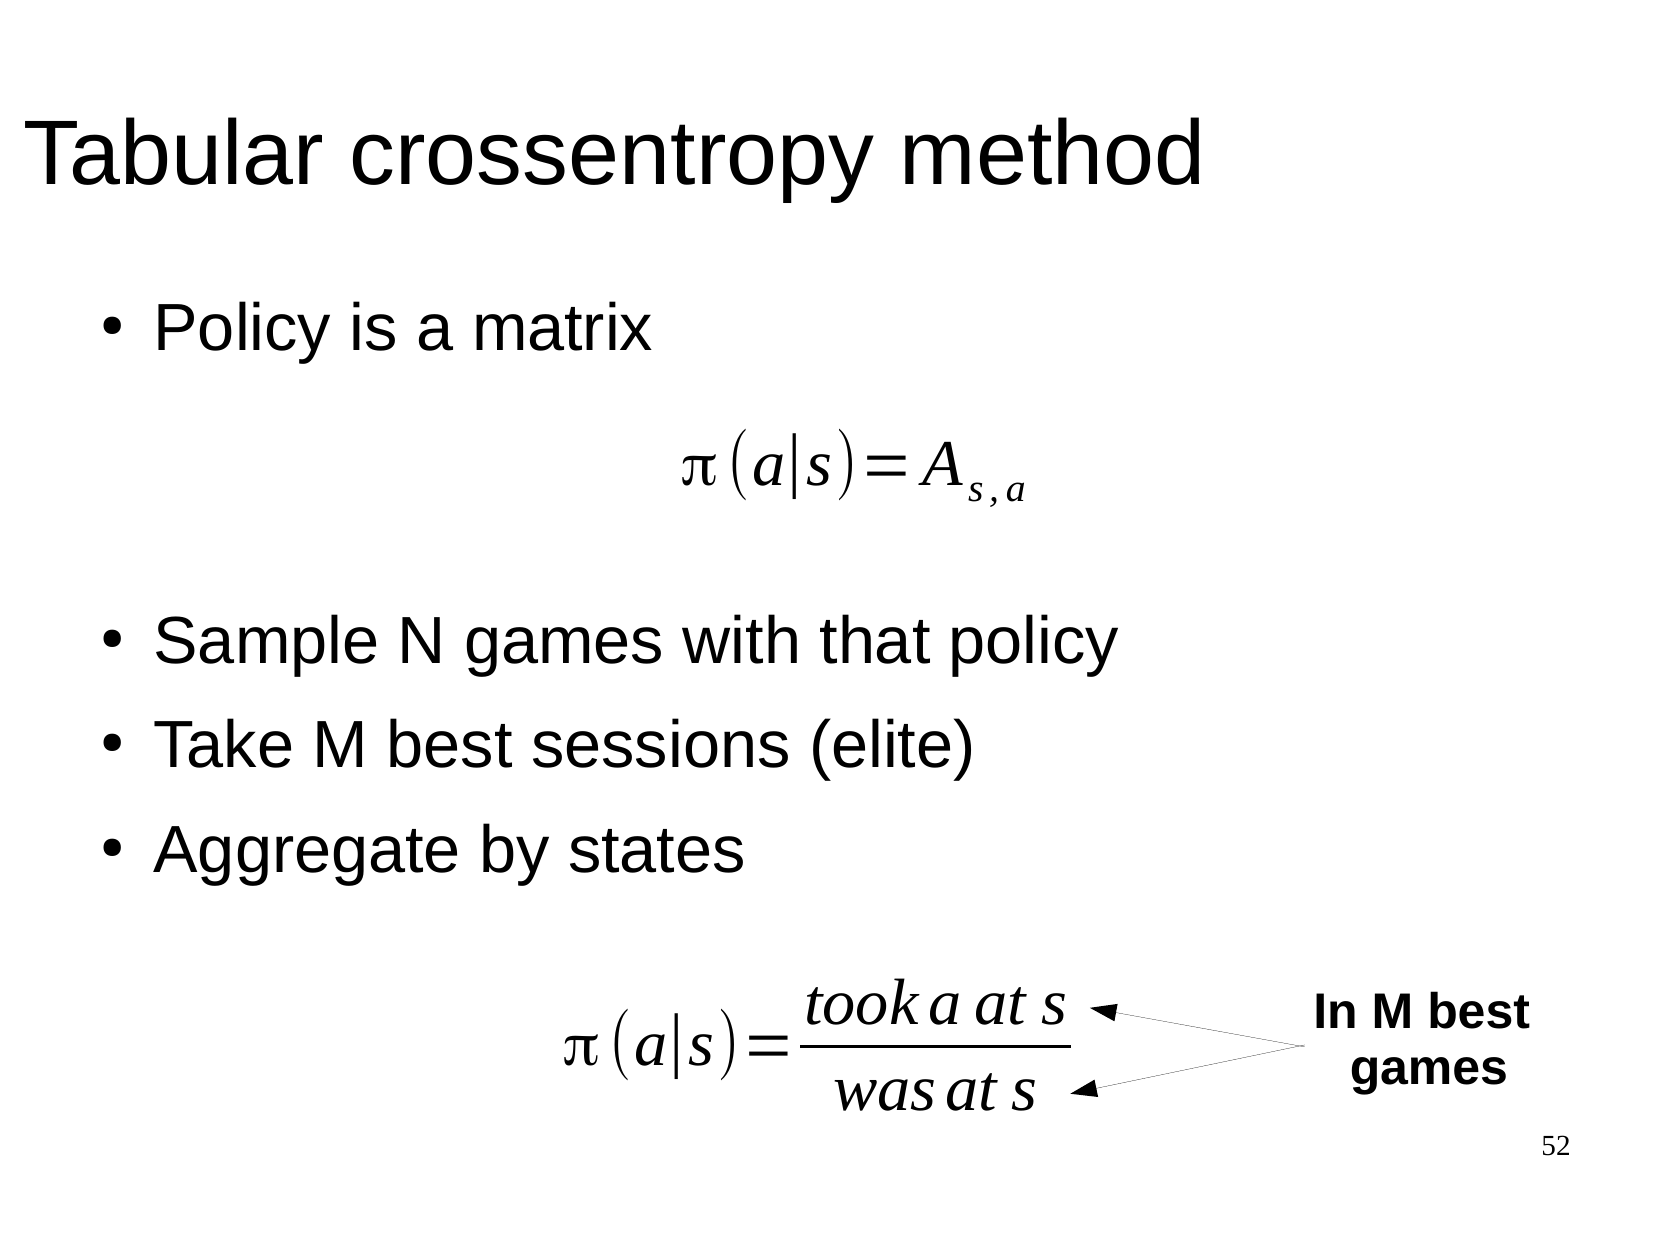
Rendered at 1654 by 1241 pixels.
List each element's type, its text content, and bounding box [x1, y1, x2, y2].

chart [546, 966, 1090, 1124]
list Policy is a matrix Sample N games with that policy Take M best sessions (elite) Aggregate by states [82, 290, 1571, 1010]
text_box In M best games [1298, 976, 1546, 1104]
title Tabular crossentropy method [23, 49, 1512, 257]
chart [664, 423, 1041, 509]
